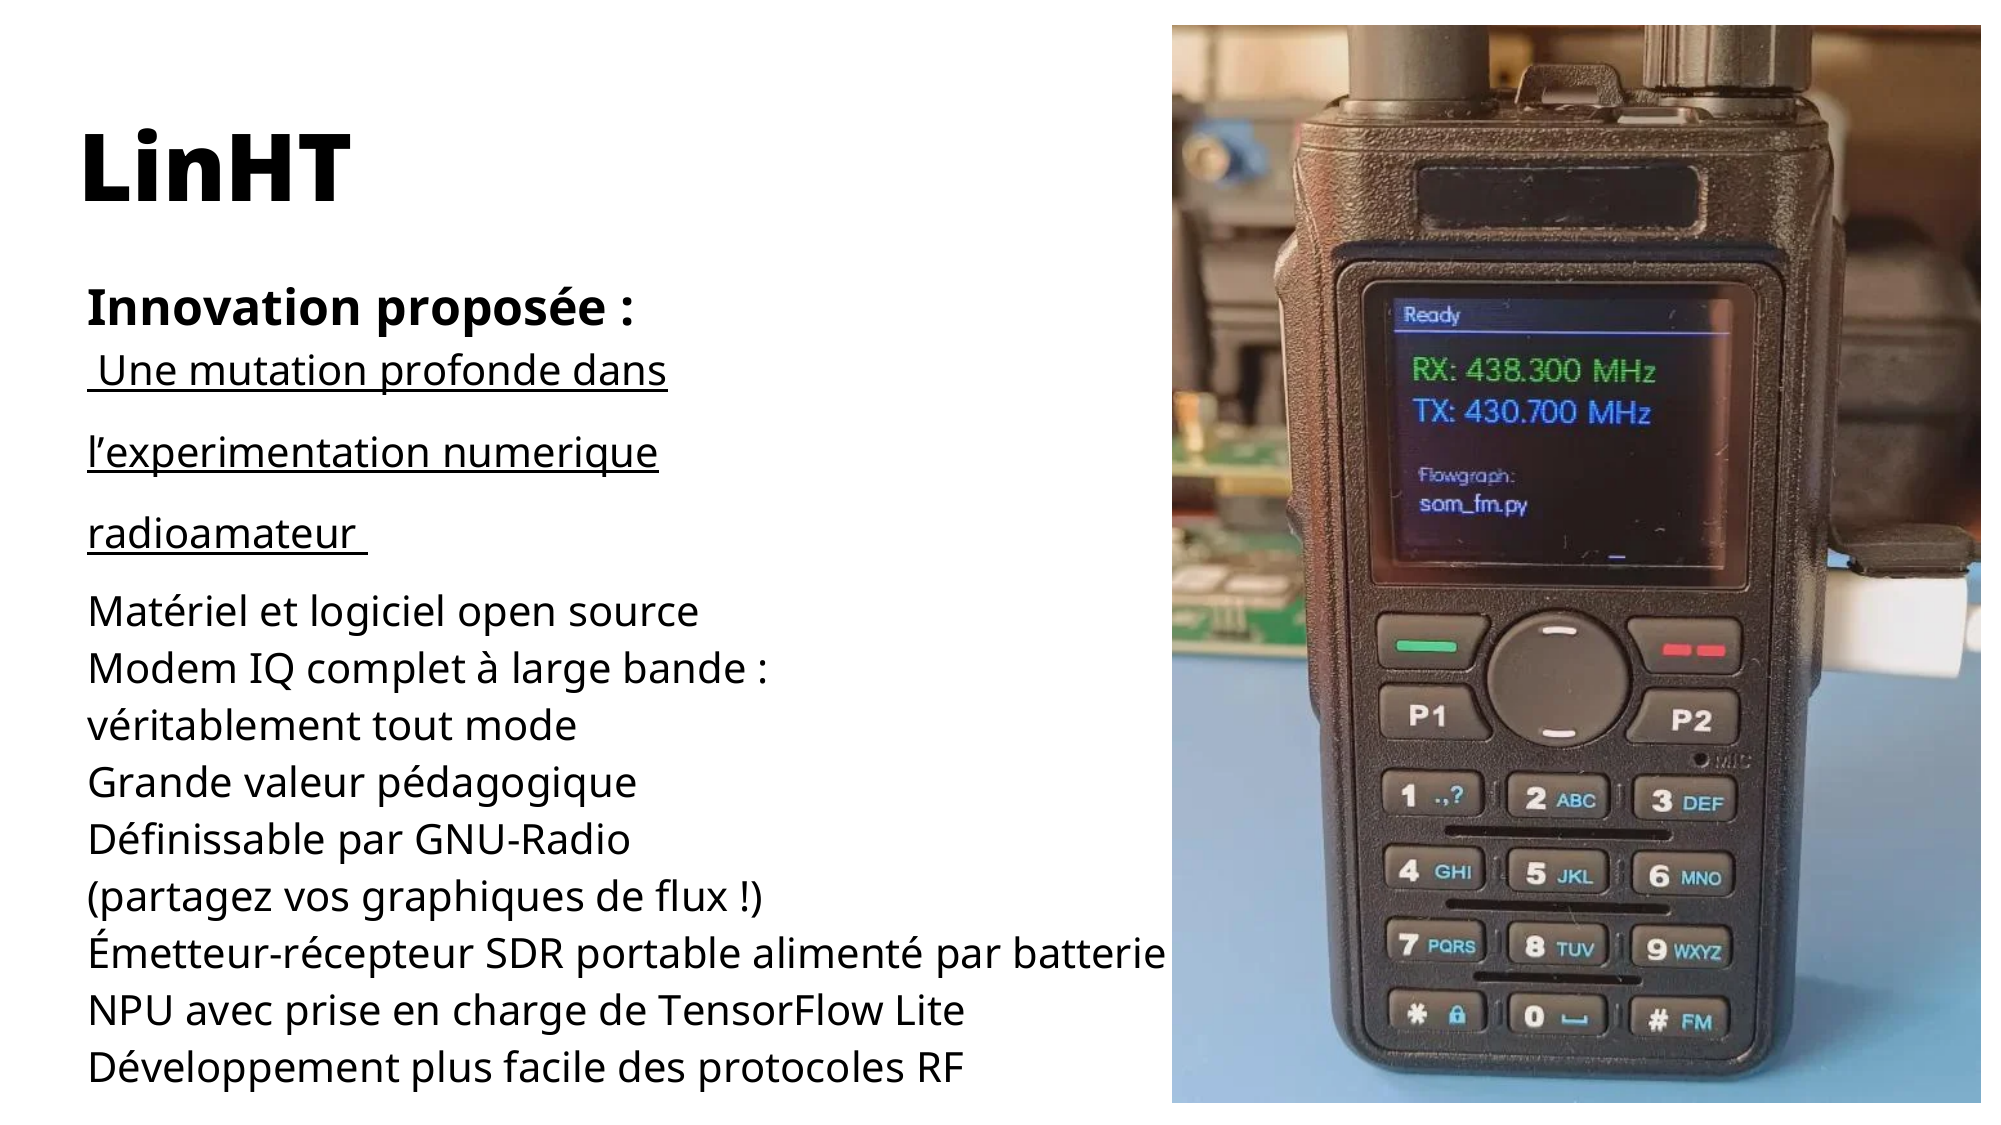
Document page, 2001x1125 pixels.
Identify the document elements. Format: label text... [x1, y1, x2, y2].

text_box LinHT [78, 101, 1172, 234]
text_box Innovation proposée : Une mutation profonde dans l’experimentation numerique radioamateur Matériel et logiciel open source Modem IQ complet à large bande : véritablement tout mode Grande valeur pédagogique Définissable par GNU-Radio (partagez vos graphiques de flux !) Émetteur-récepteur SDR portable alimenté par batterie NPU avec prise en charge de TensorFlow Lite Développement plus facile des protocoles RF [87, 272, 1172, 1066]
picture [1172, 25, 1981, 1103]
